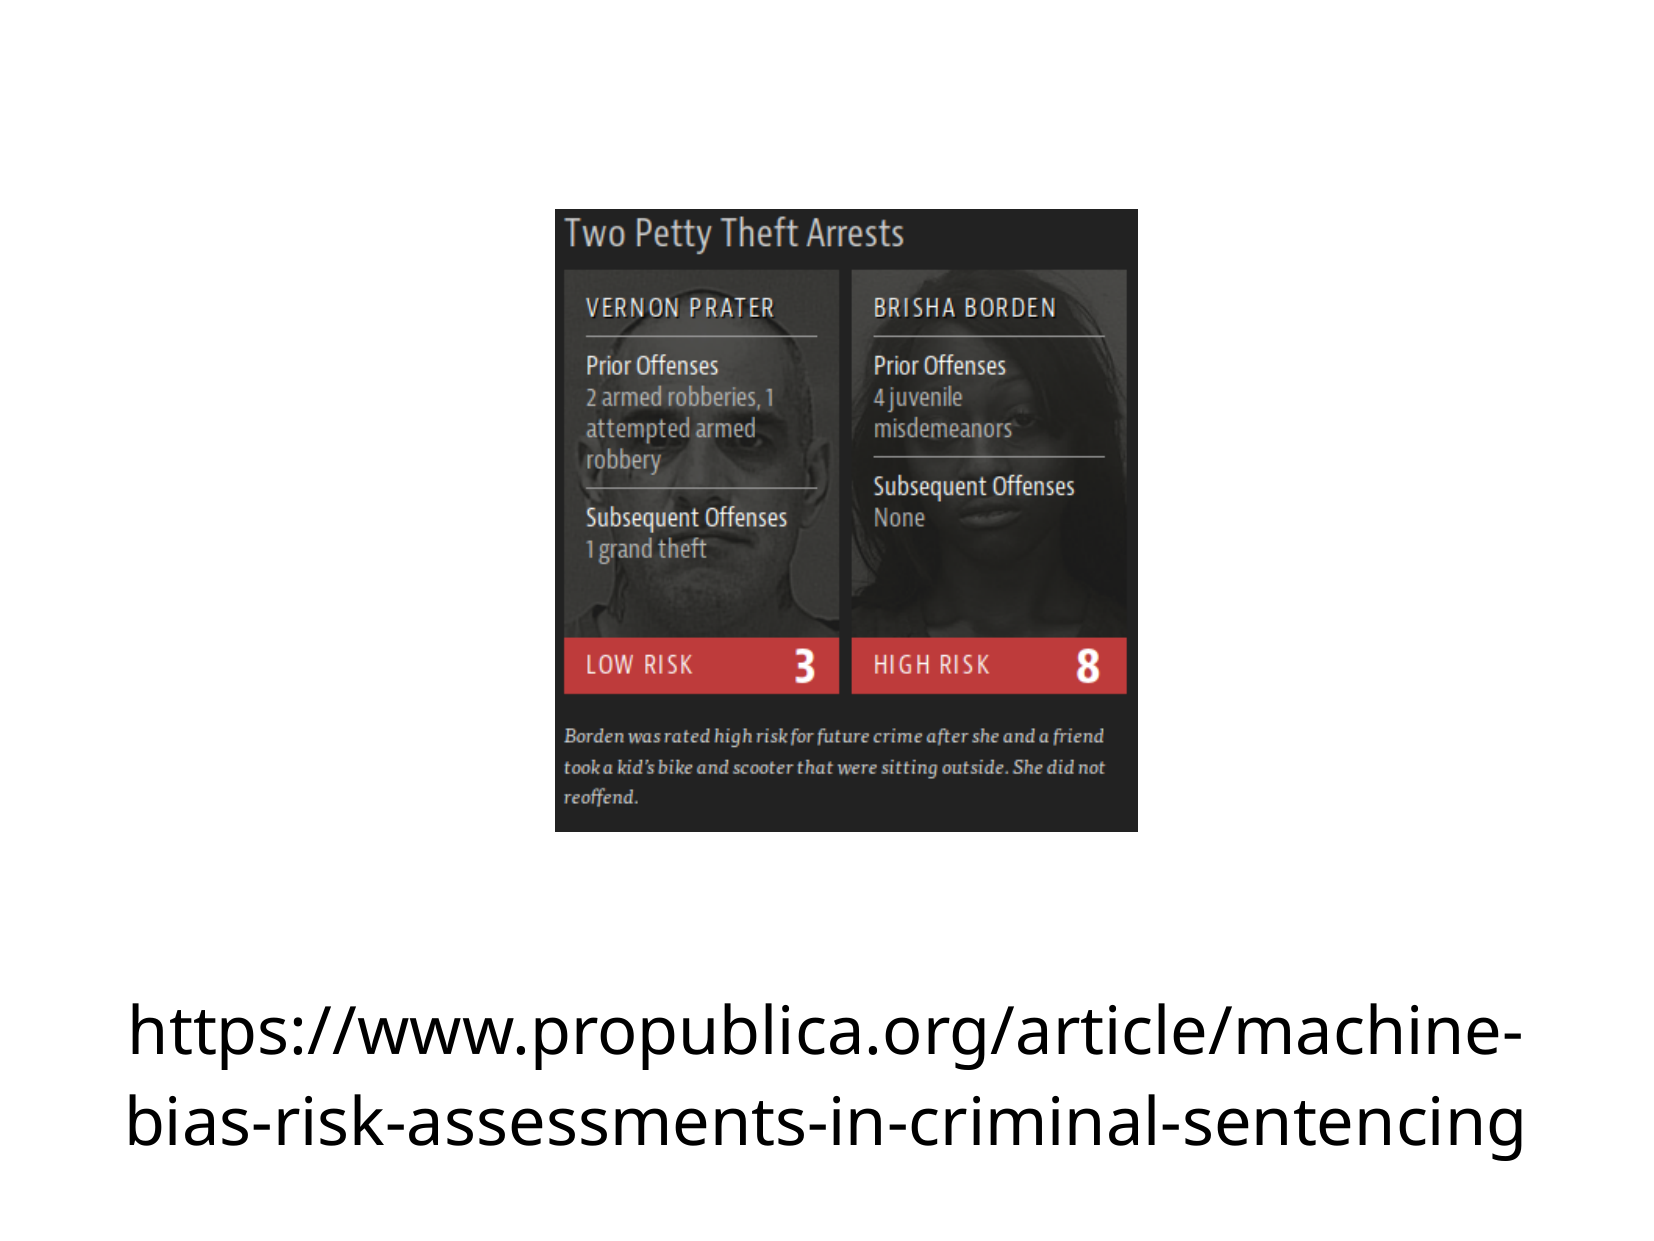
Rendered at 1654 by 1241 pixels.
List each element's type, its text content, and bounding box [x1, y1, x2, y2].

picture [555, 209, 1138, 832]
subtitle Sidebar: Ethical Considerations https://www.propublica.org/article/machine-bias-risk-assessments-in-criminal-sentencing [82, 49, 1571, 1010]
